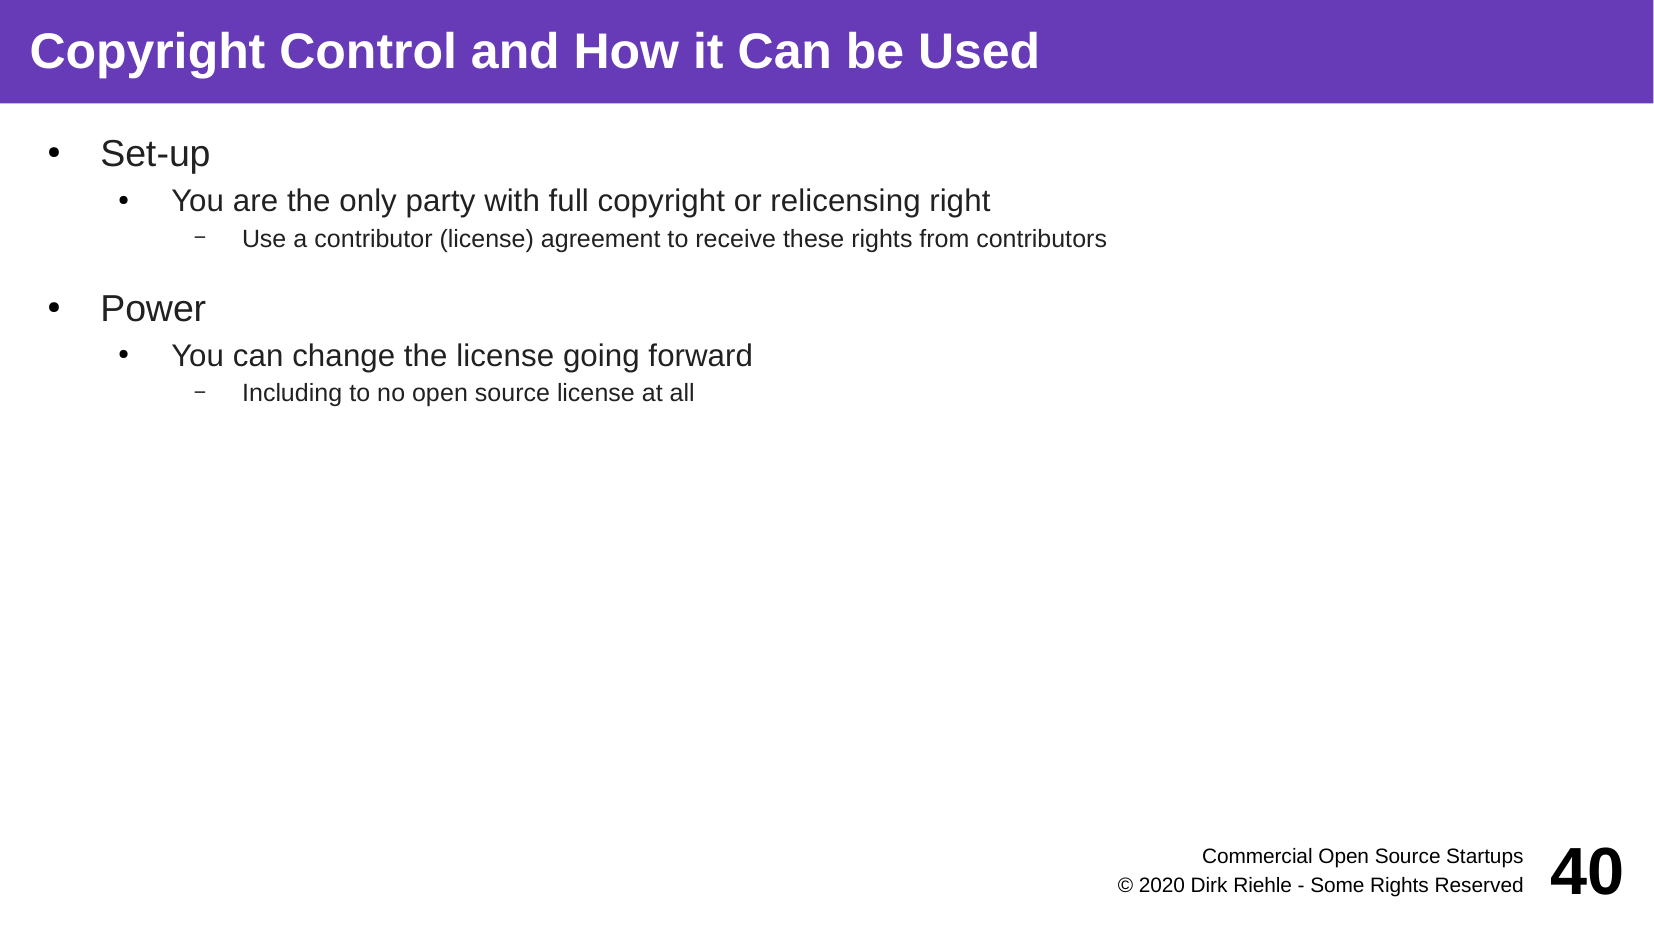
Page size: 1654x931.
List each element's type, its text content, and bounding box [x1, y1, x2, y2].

list Set-up You are the only party with full copyright or relicensing right Use a contributor (license) agreement to receive these rights from contributors Power You can change the license going forward Including to no open source license at all [29, 132, 1625, 813]
title Copyright Control and How it Can be Used [0, 0, 1654, 104]
